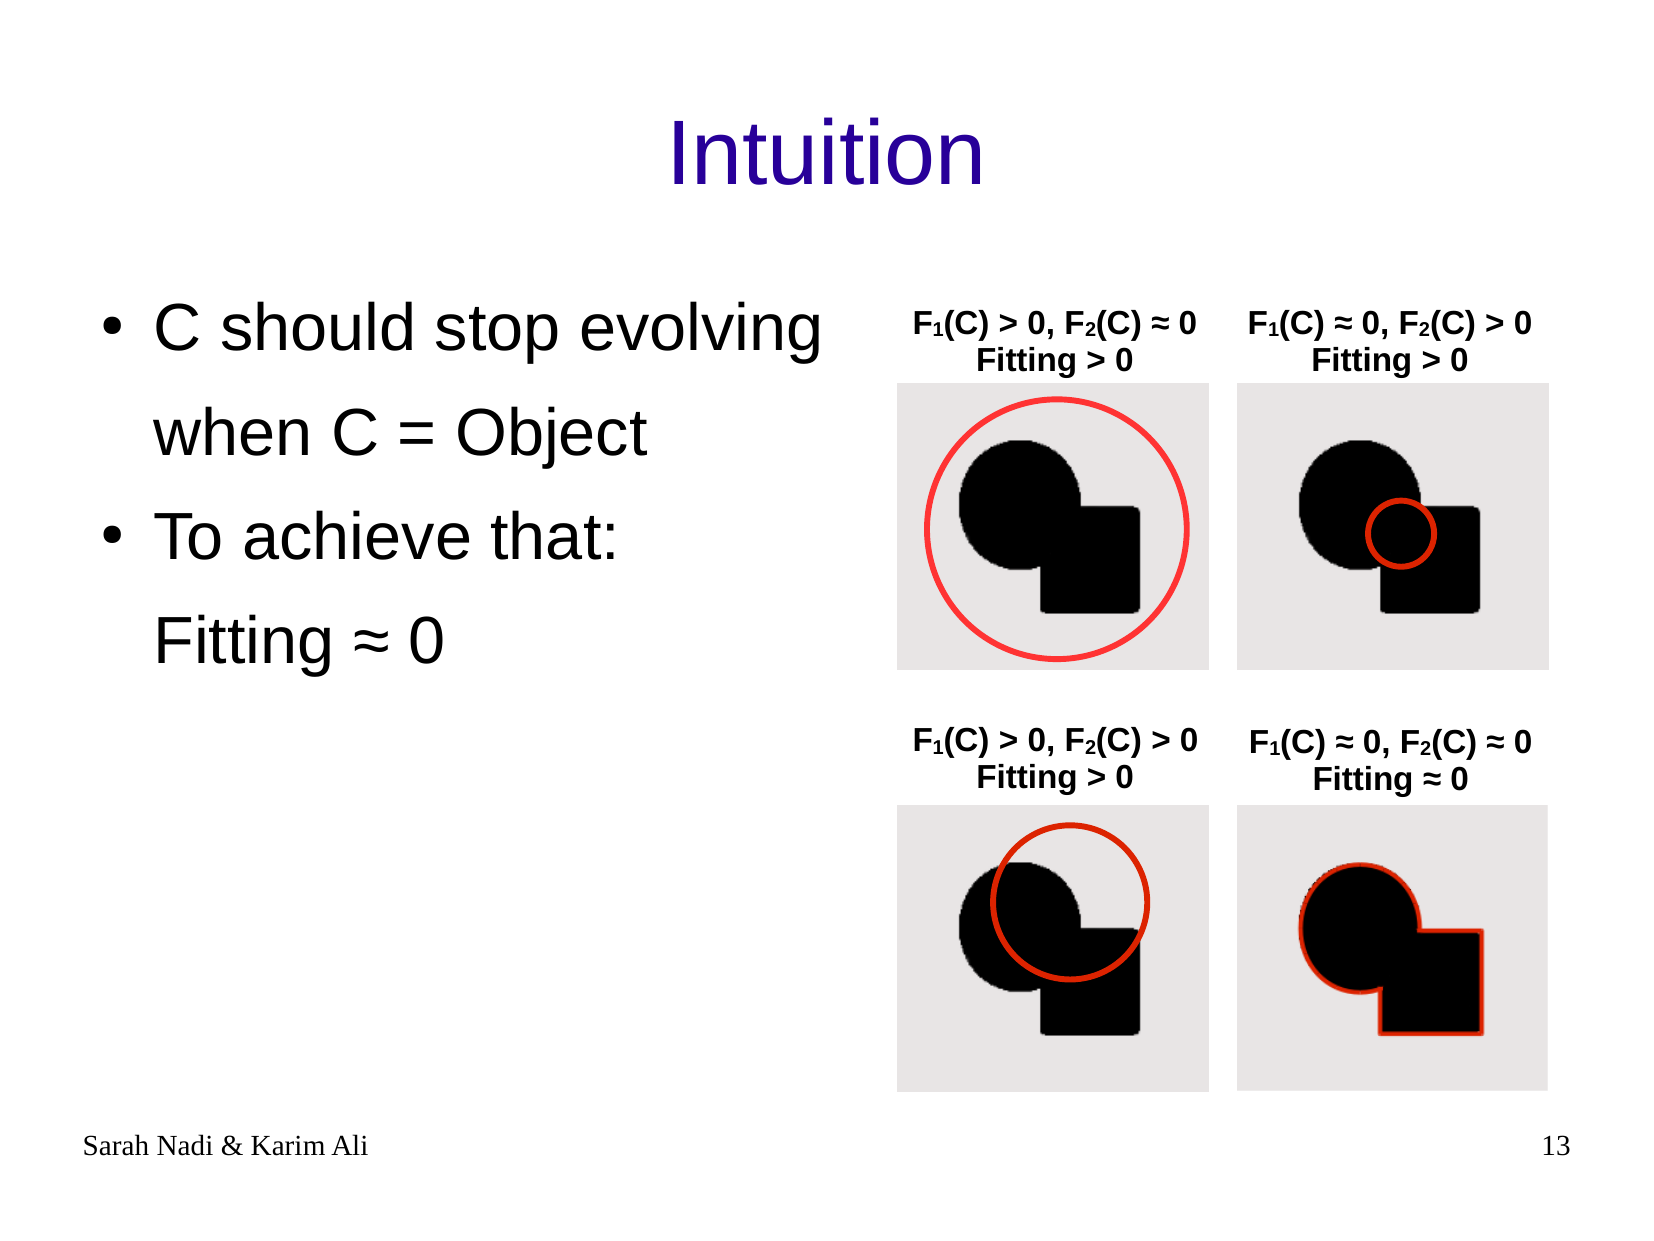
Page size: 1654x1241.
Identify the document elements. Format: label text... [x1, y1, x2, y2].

list C should stop evolving when C = Object To achieve that: Fitting ≈ 0 [82, 290, 1571, 1109]
title Intuition [82, 49, 1571, 257]
picture [930, 403, 1183, 656]
picture [1237, 816, 1549, 1092]
text_box F1(C) ≈ 0, F2(C) > 0 Fitting > 0 [1233, 296, 1549, 397]
text_box F1(C) ≈ 0, F2(C) ≈ 0 Fitting ≈ 0 [1234, 716, 1549, 816]
picture [897, 814, 1209, 1092]
text_box F1(C) > 0, F2(C) > 0 Fitting > 0 [897, 714, 1214, 814]
text_box F1(C) > 0, F2(C) ≈ 0 Fitting > 0 [897, 296, 1213, 397]
picture [897, 397, 1209, 670]
picture [1237, 397, 1549, 670]
